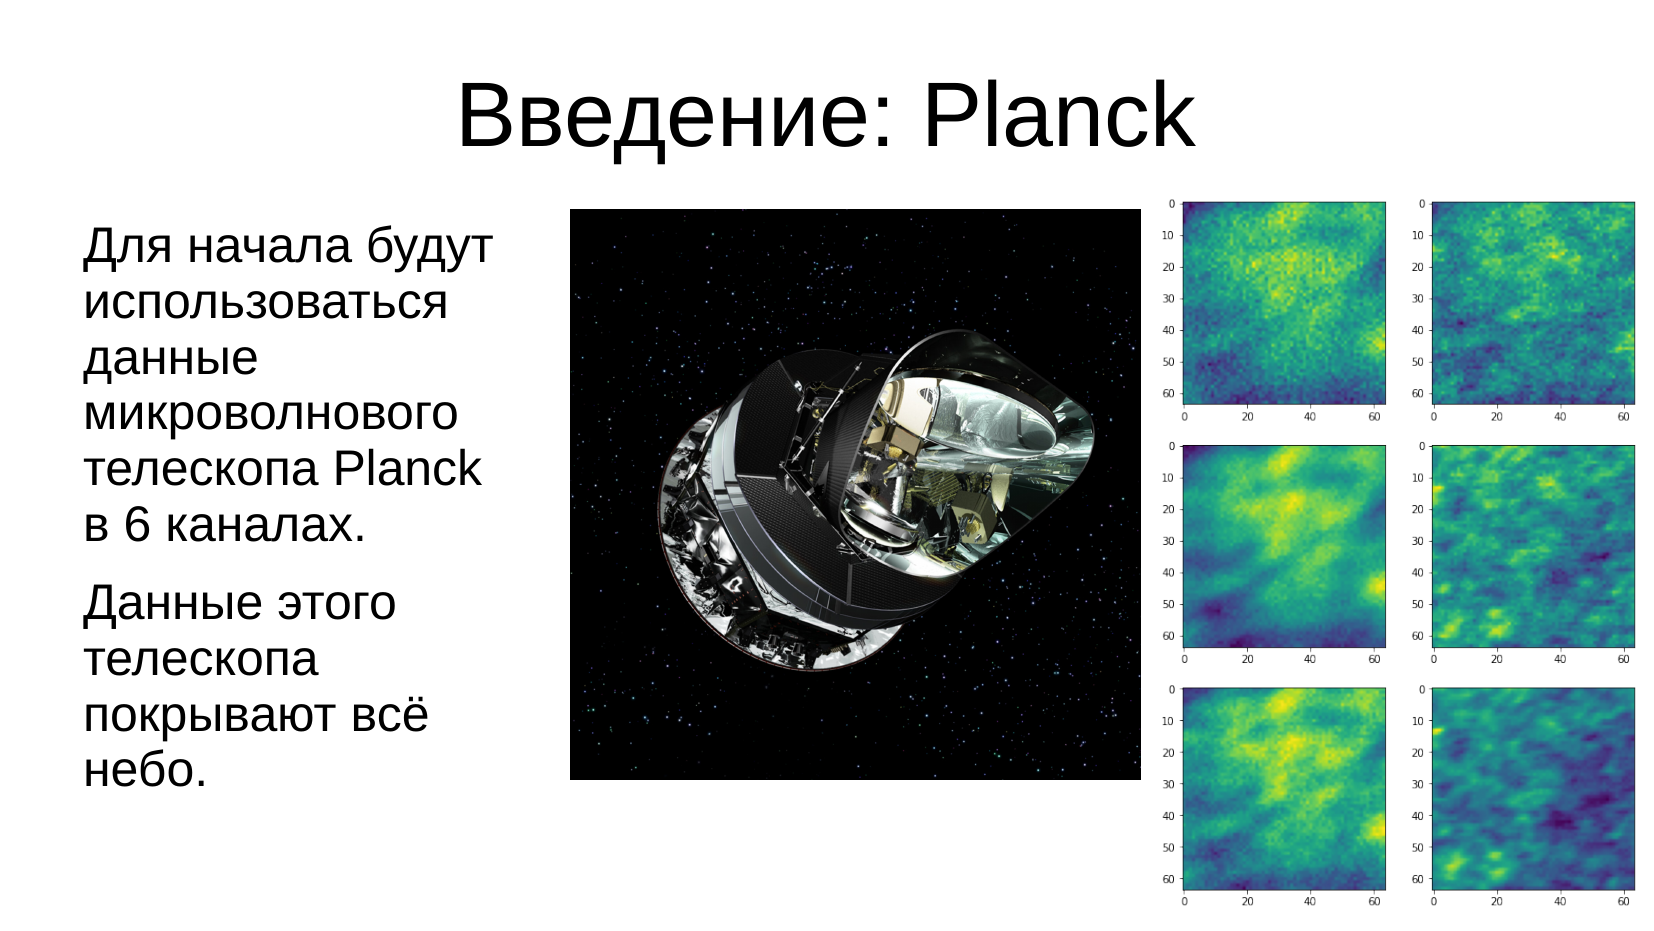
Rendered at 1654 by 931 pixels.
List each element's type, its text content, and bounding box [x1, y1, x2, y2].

list Для начала будут использоваться данные микроволнового телескопа Planck в 6 каналах. Данные этого телескопа покрывают всё небо. [30, 217, 511, 811]
picture [1154, 192, 1654, 916]
title Введение: Planck [82, 37, 1571, 193]
picture [570, 209, 1141, 781]
